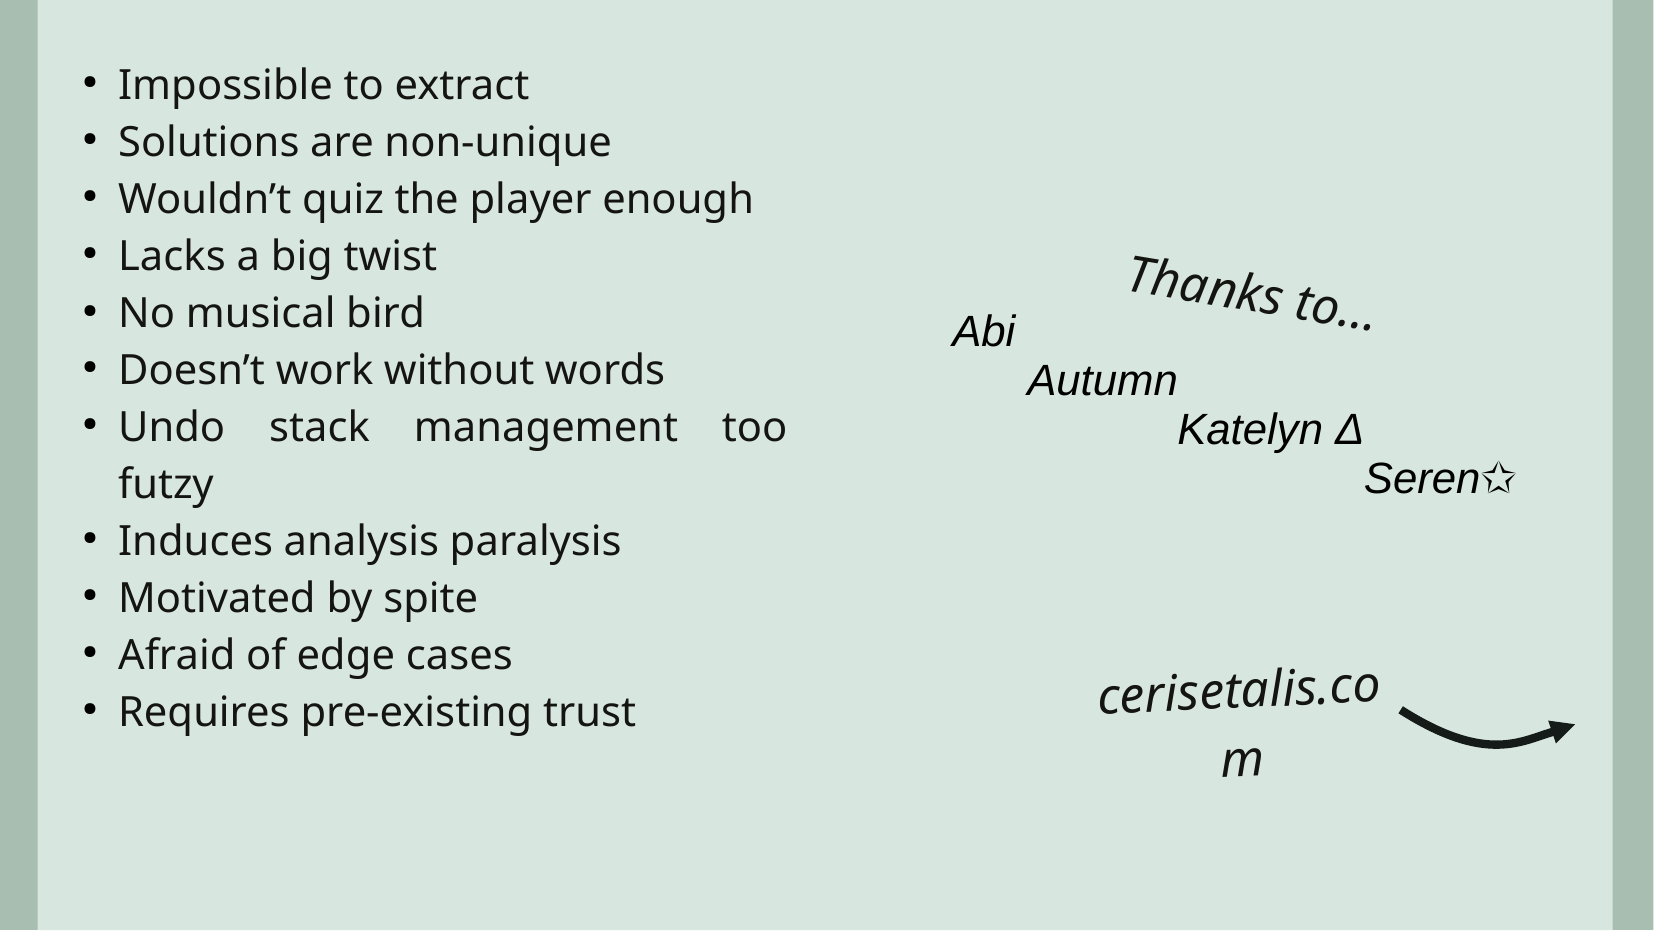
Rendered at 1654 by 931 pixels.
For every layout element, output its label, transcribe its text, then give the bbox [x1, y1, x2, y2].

subtitle Impossible to extract Solutions are non-unique Wouldn’t quiz the player enough Lacks a big twist No musical bird Doesn’t work without words Undo stack management too futzy Induces analysis paralysis Motivated by spite Afraid of edge cases Requires pre-existing trust [82, 37, 788, 757]
text_box cerisetalis.com [1068, 639, 1409, 731]
text_box Thanks to… [1087, 225, 1433, 300]
text_box Abi Autumn Katelyn Δ Seren✩ [937, 300, 1576, 559]
